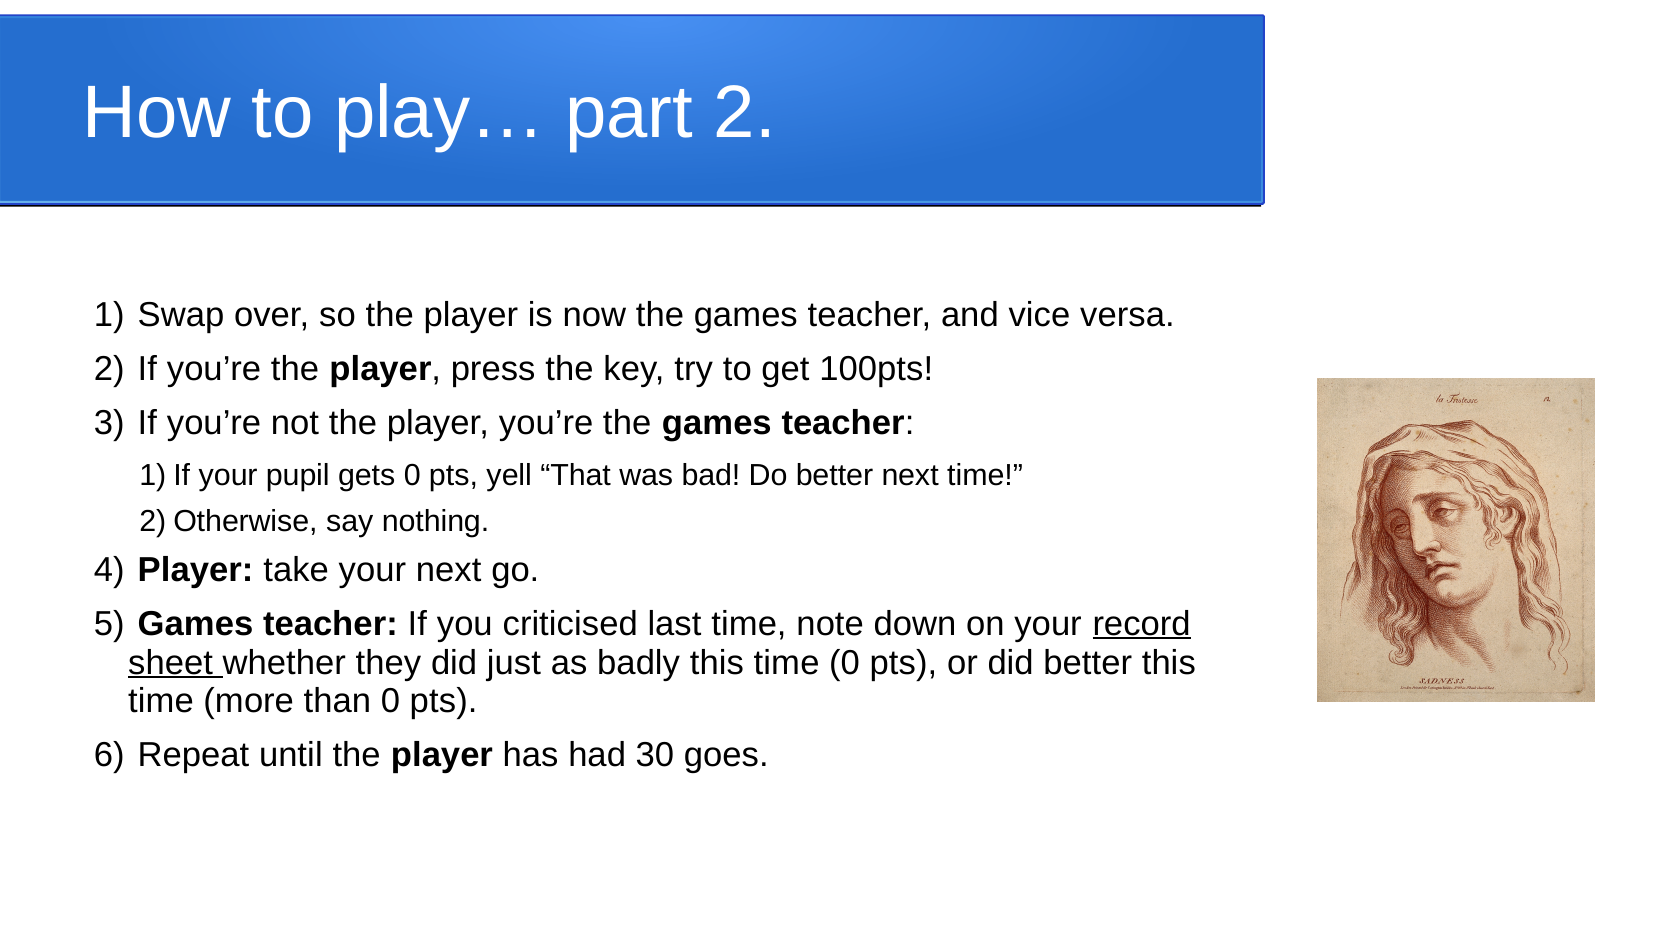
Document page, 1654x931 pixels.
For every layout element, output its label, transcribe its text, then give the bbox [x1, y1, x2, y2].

picture [1317, 378, 1595, 702]
list Swap over, so the player is now the games teacher, and vice versa. If you’re the player, press the key, try to get 100pts! If you’re not the player, you’re the games teacher: If your pupil gets 0 pts, yell “That was bad! Do better next time!” Otherwise, say nothing. Player: take your next go. Games teacher: If you criticised last time, note down on your record sheet whether they did just as badly this time (0 pts), or did better this time (more than 0 pts). Repeat until the player has had 30 goes. [82, 295, 1229, 835]
title How to play… part 2. [82, 35, 1235, 189]
